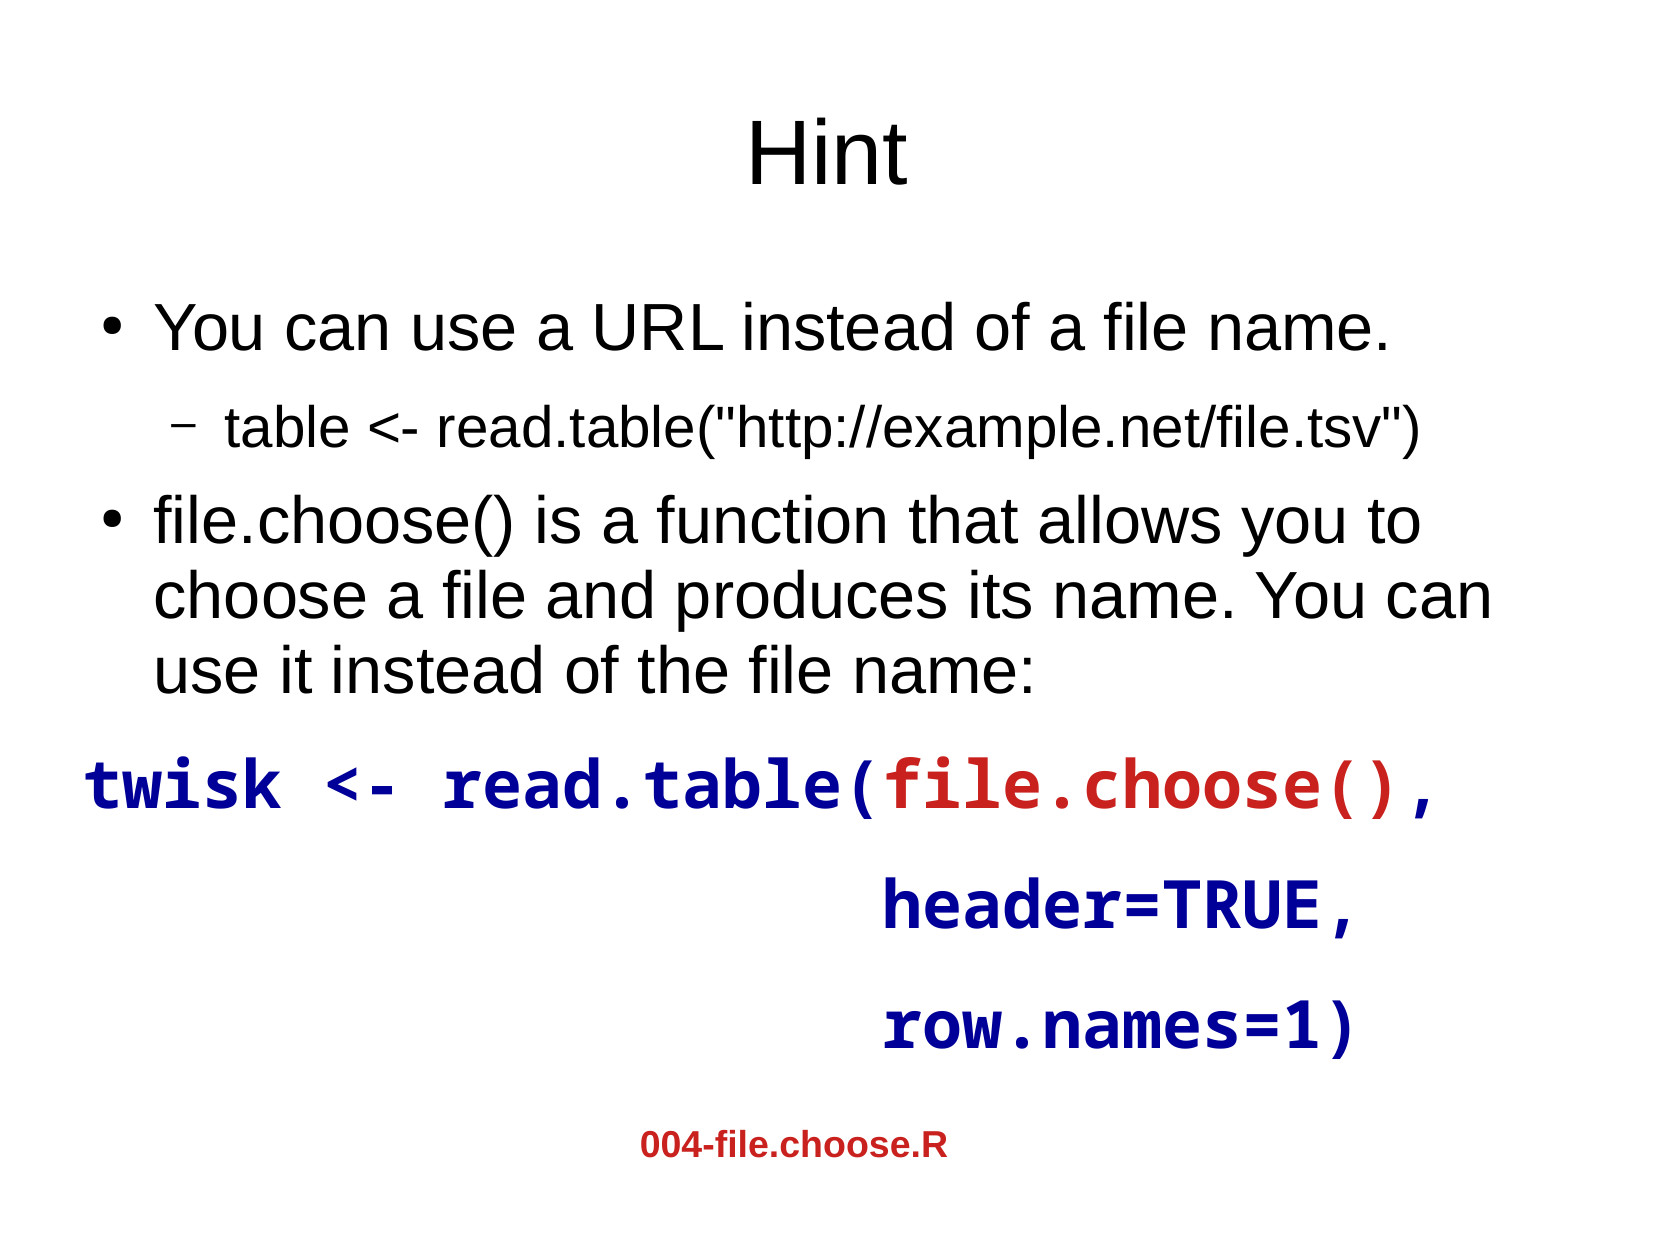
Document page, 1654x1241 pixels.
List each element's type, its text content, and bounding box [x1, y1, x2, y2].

title Hint [82, 49, 1571, 257]
list You can use a URL instead of a file name. table <- read.table("http://example.net/file.tsv") file.choose() is a function that allows you to choose a file and produces its name. You can use it instead of the file name: twisk <- read.table(file.choose(), header=TRUE, row.names=1) [82, 290, 1571, 1170]
text_box 004-file.choose.R [401, 1116, 1187, 1173]
